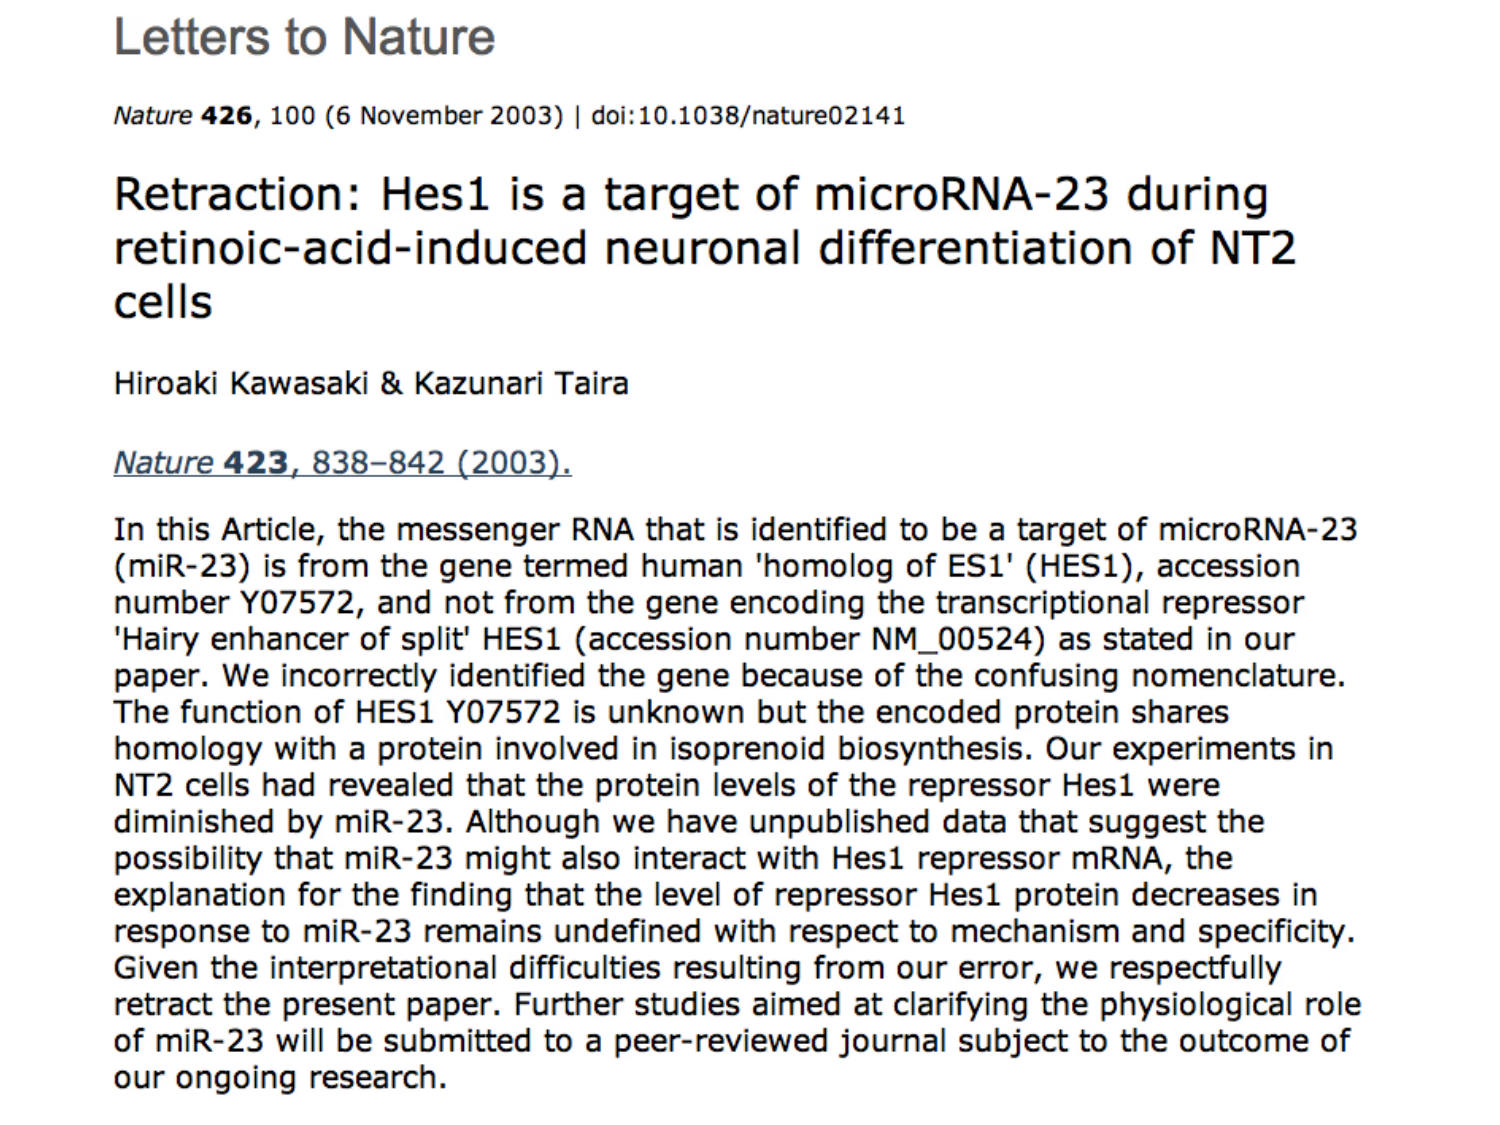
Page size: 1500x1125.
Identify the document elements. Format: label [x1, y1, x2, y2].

picture [93, 0, 1406, 1125]
